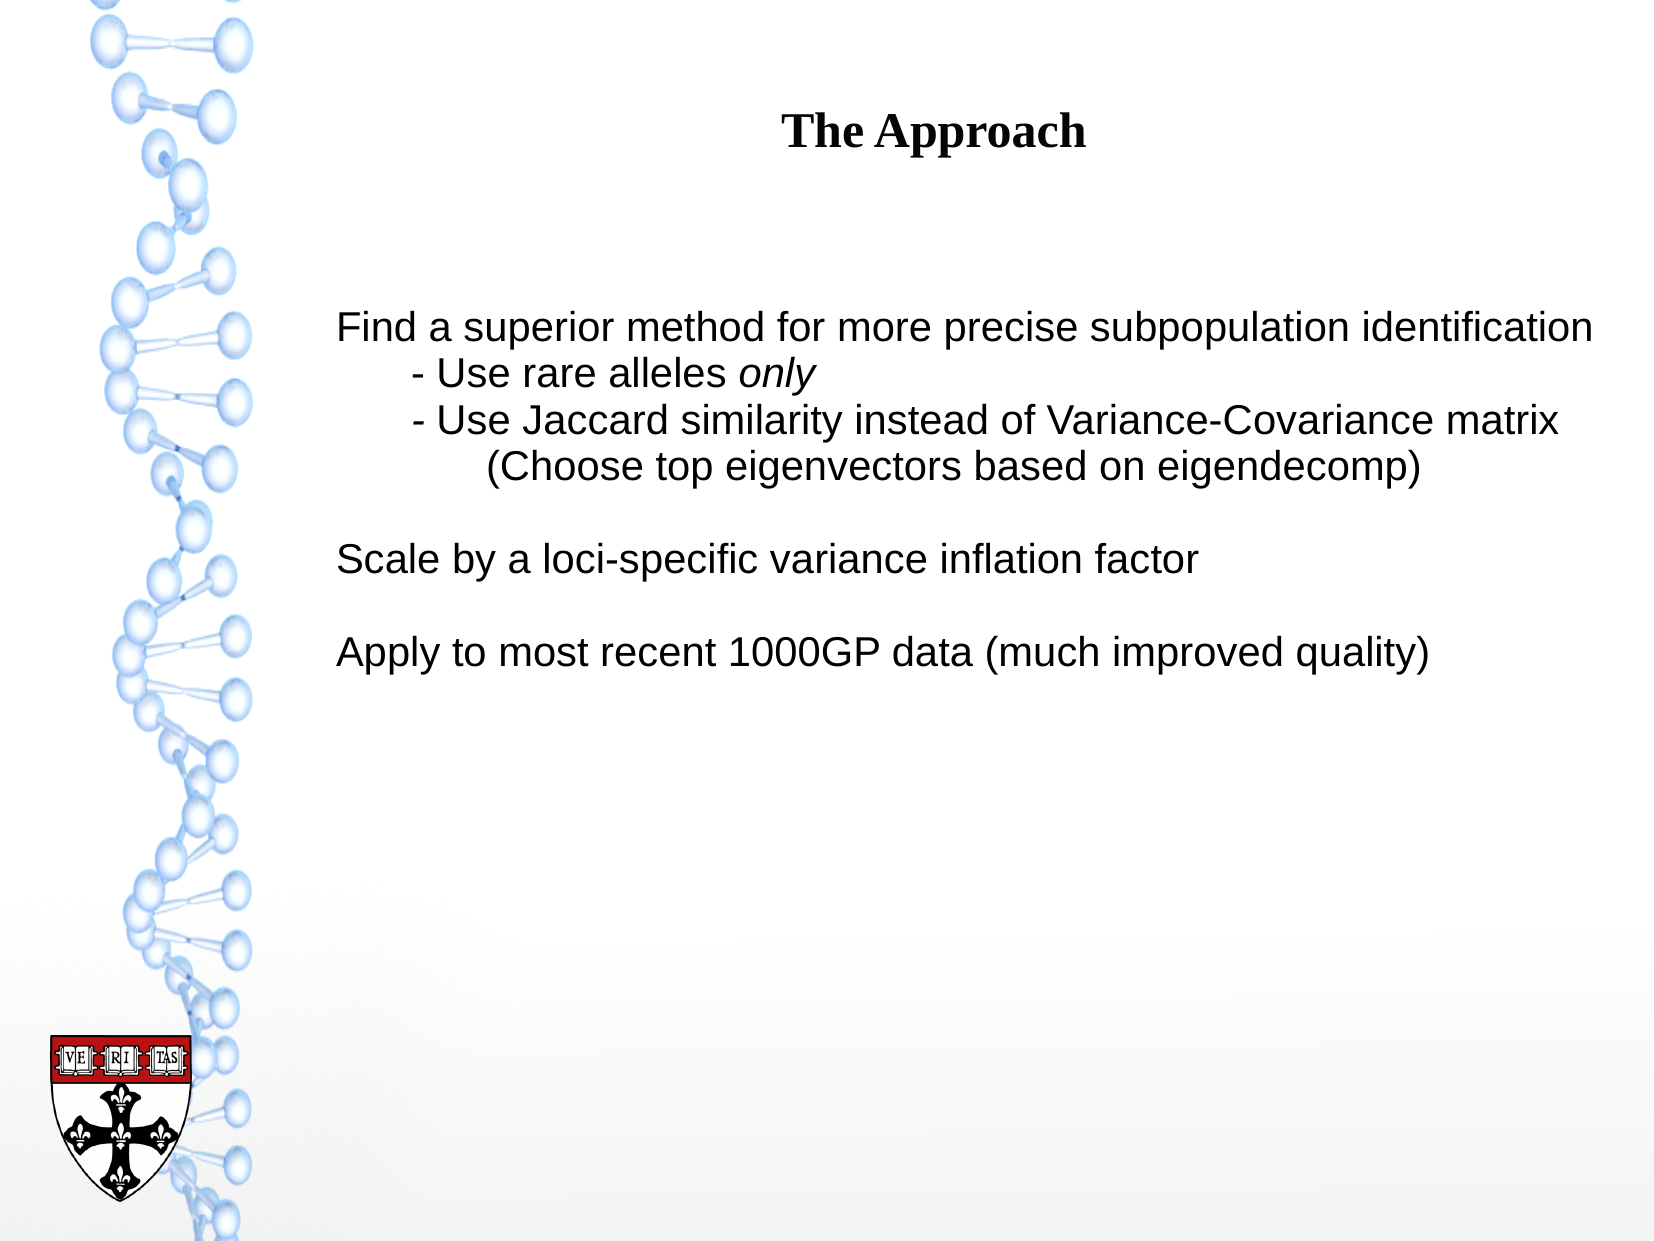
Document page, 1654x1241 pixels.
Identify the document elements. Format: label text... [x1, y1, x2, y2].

title The Approach [271, 77, 1597, 185]
picture [0, 0, 1654, 1241]
text_box Find a superior method for more precise subpopulation identification - Use rare alleles only - Use Jaccard similarity instead of Variance-Covariance matrix (Choose top eigenvectors based on eigendecomp) Scale by a loci-specific variance inflation factor Apply to most recent 1000GP data (much improved quality) [321, 296, 1610, 688]
